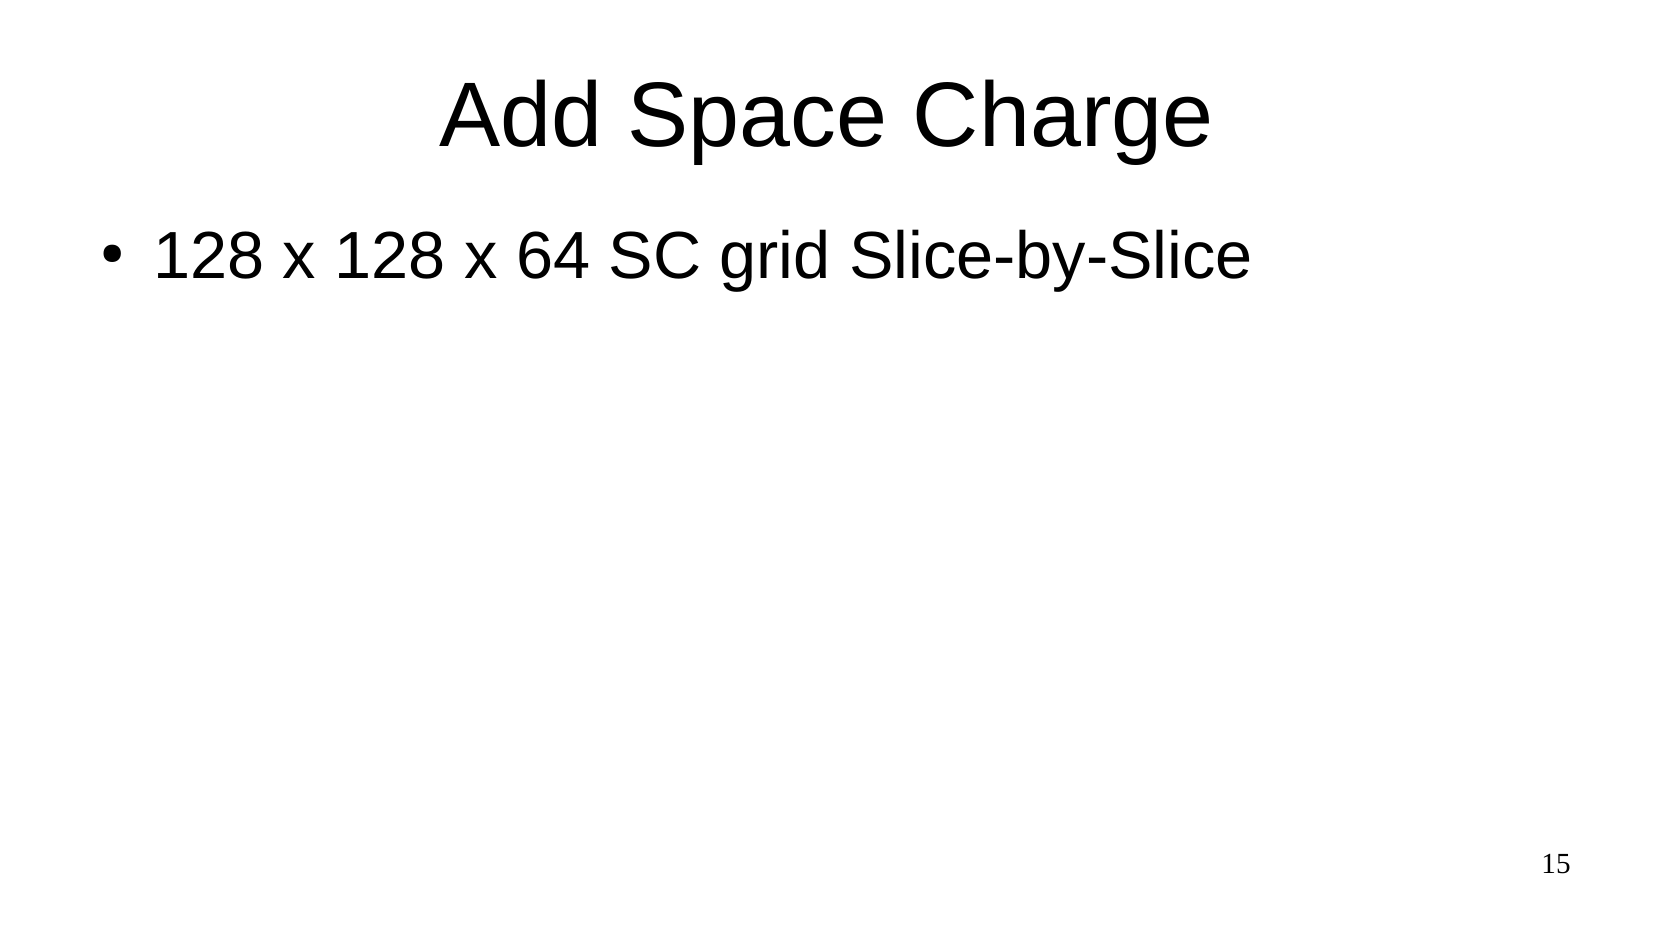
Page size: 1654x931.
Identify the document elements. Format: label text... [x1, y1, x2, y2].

list 128 x 128 x 64 SC grid Slice-by-Slice [82, 217, 1571, 758]
title Add Space Charge [82, 37, 1571, 193]
